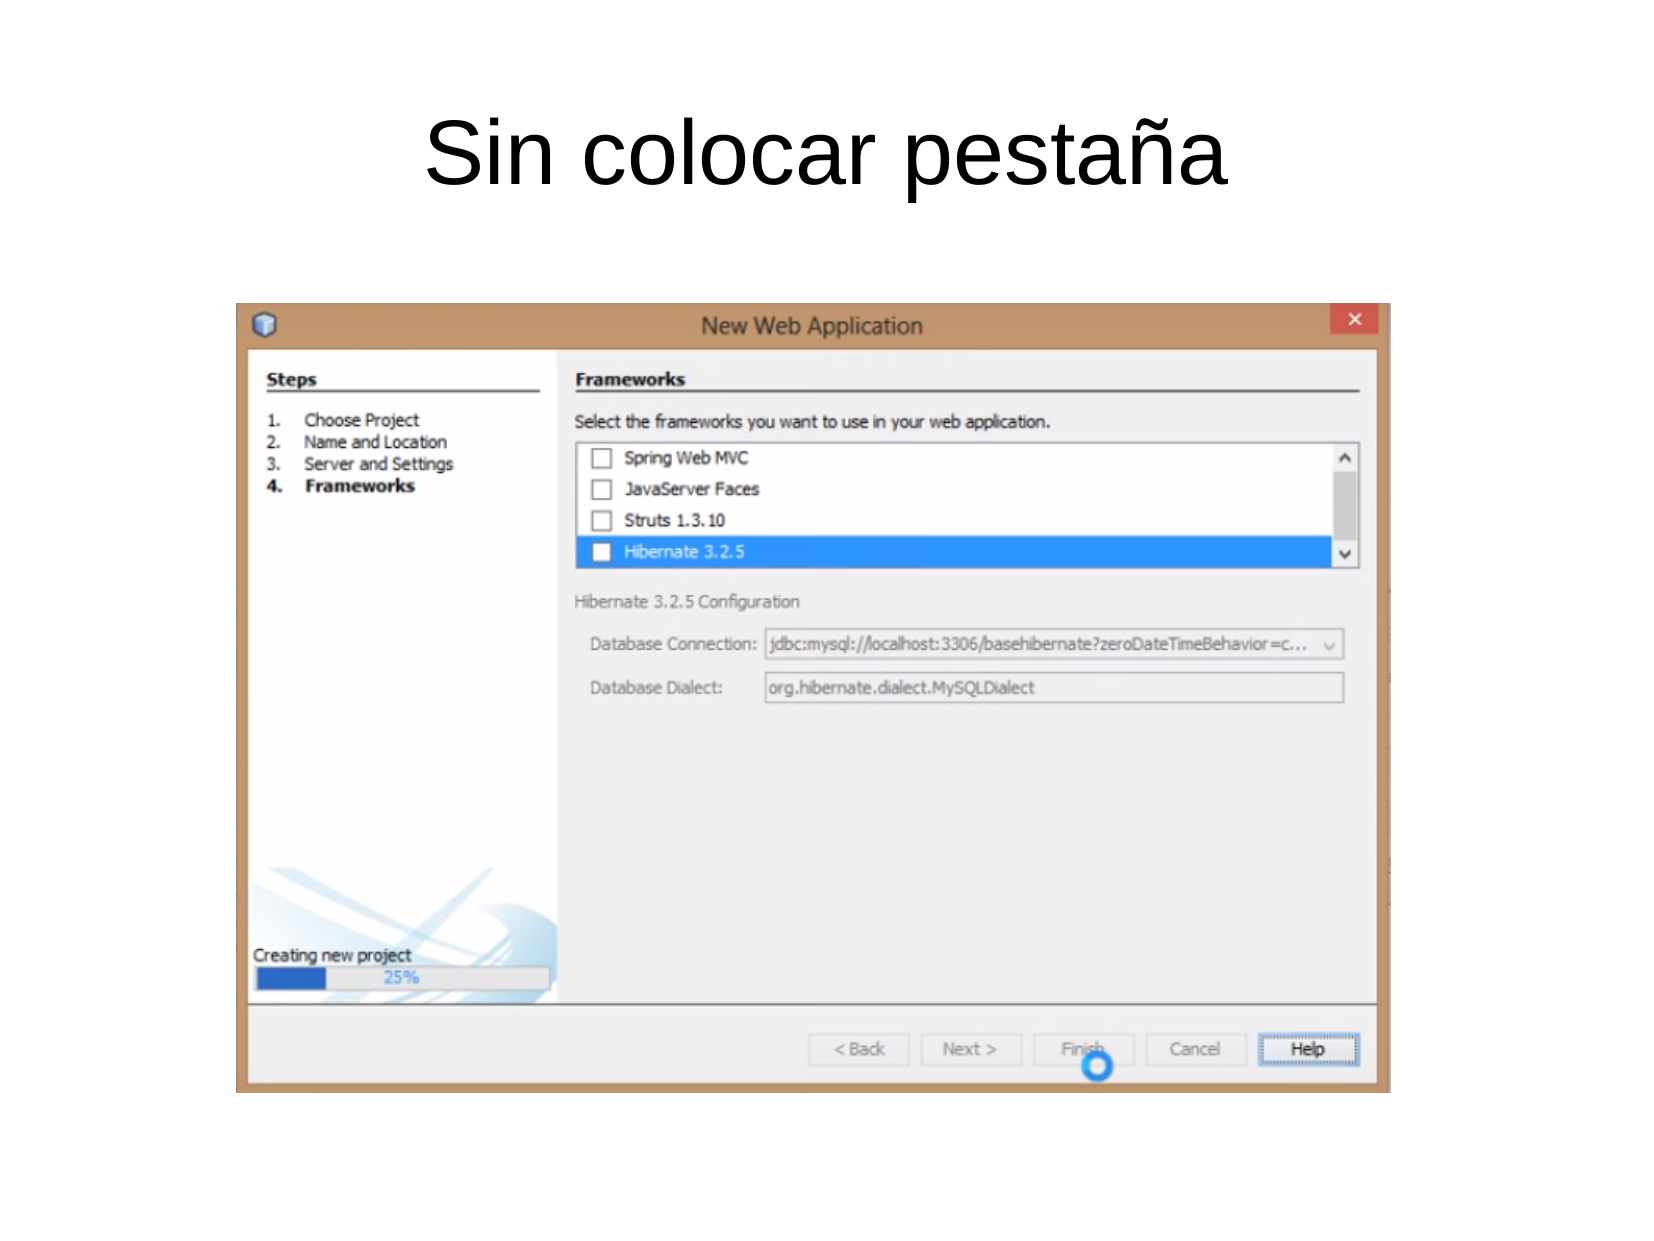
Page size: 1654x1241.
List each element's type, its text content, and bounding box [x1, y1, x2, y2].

title Sin colocar pestaña [82, 49, 1571, 257]
picture [236, 303, 1391, 1093]
